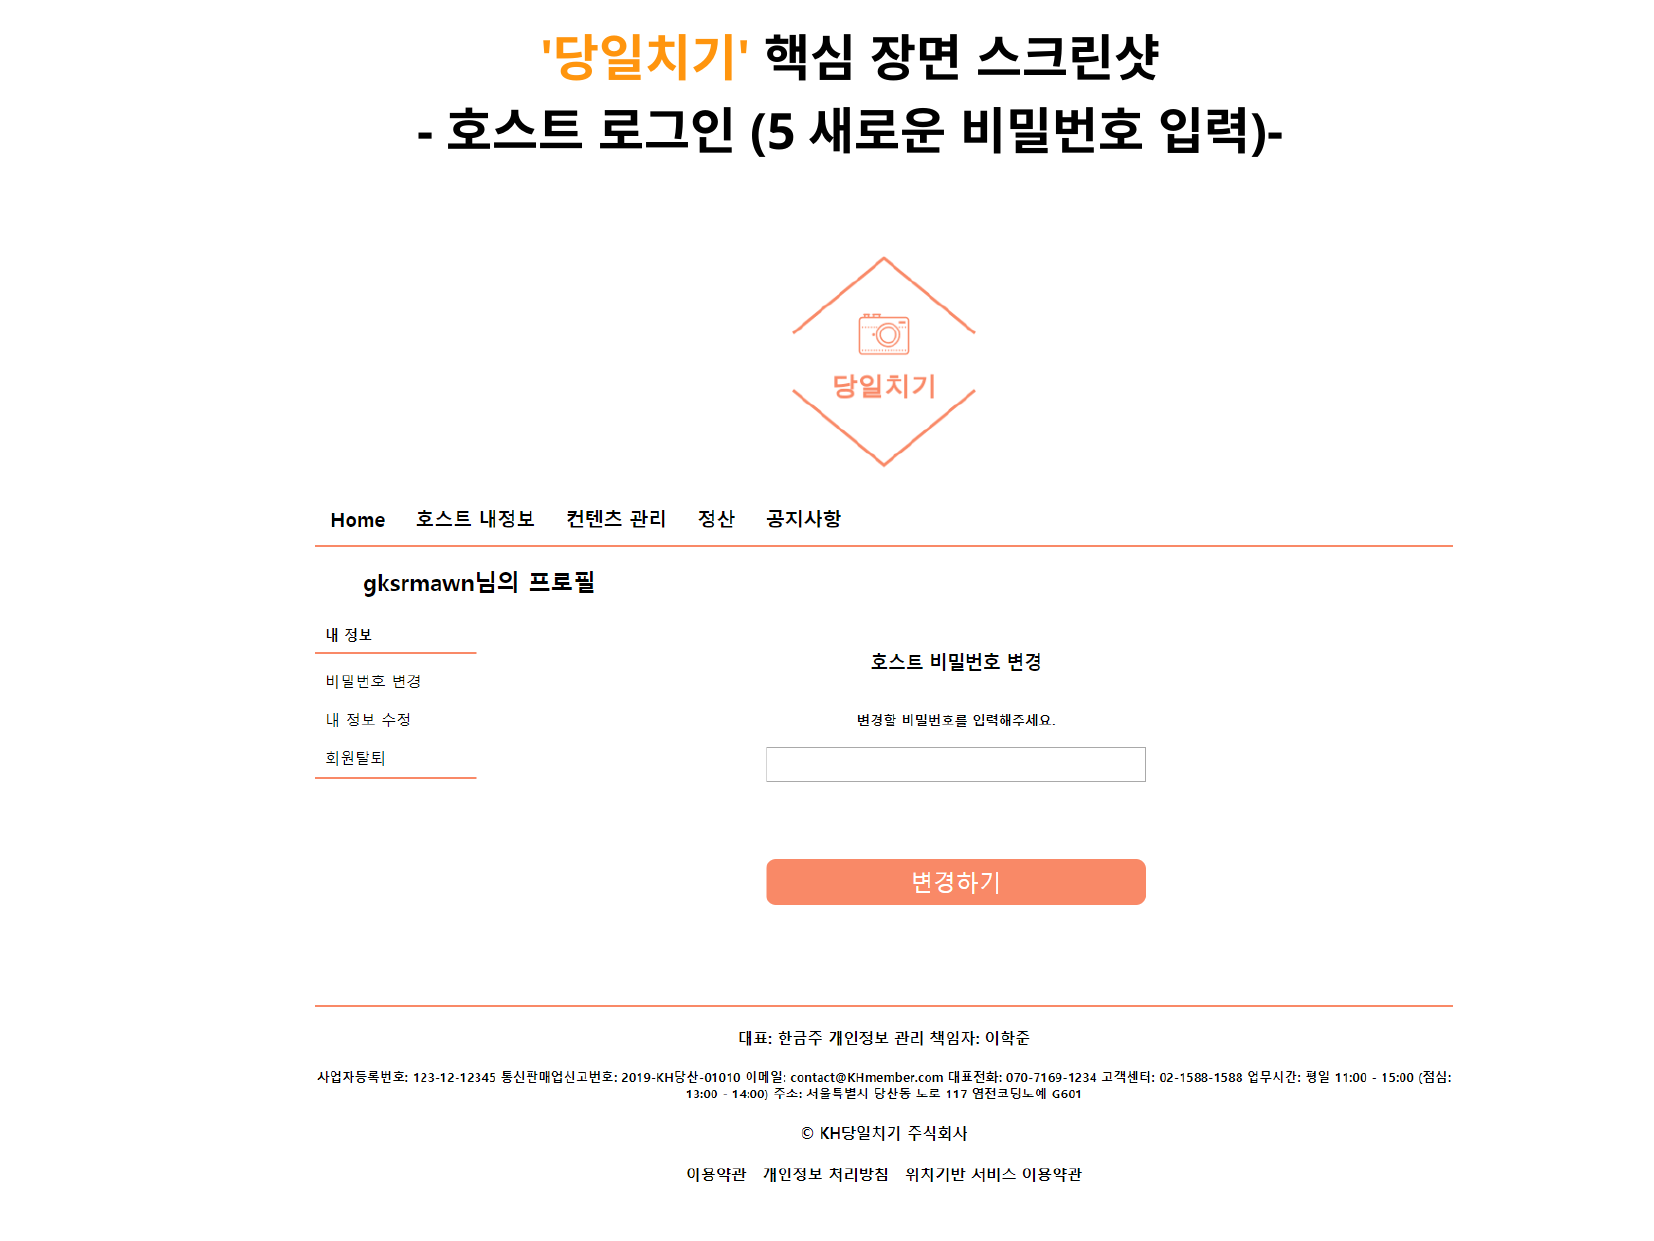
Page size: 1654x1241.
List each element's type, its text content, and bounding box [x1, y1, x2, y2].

picture [259, 232, 1492, 1193]
title '당일치기' 핵심 장면 스크린샷 - 호스트 로그인 (5 새로운 비밀번호 입력)- [106, 0, 1595, 196]
